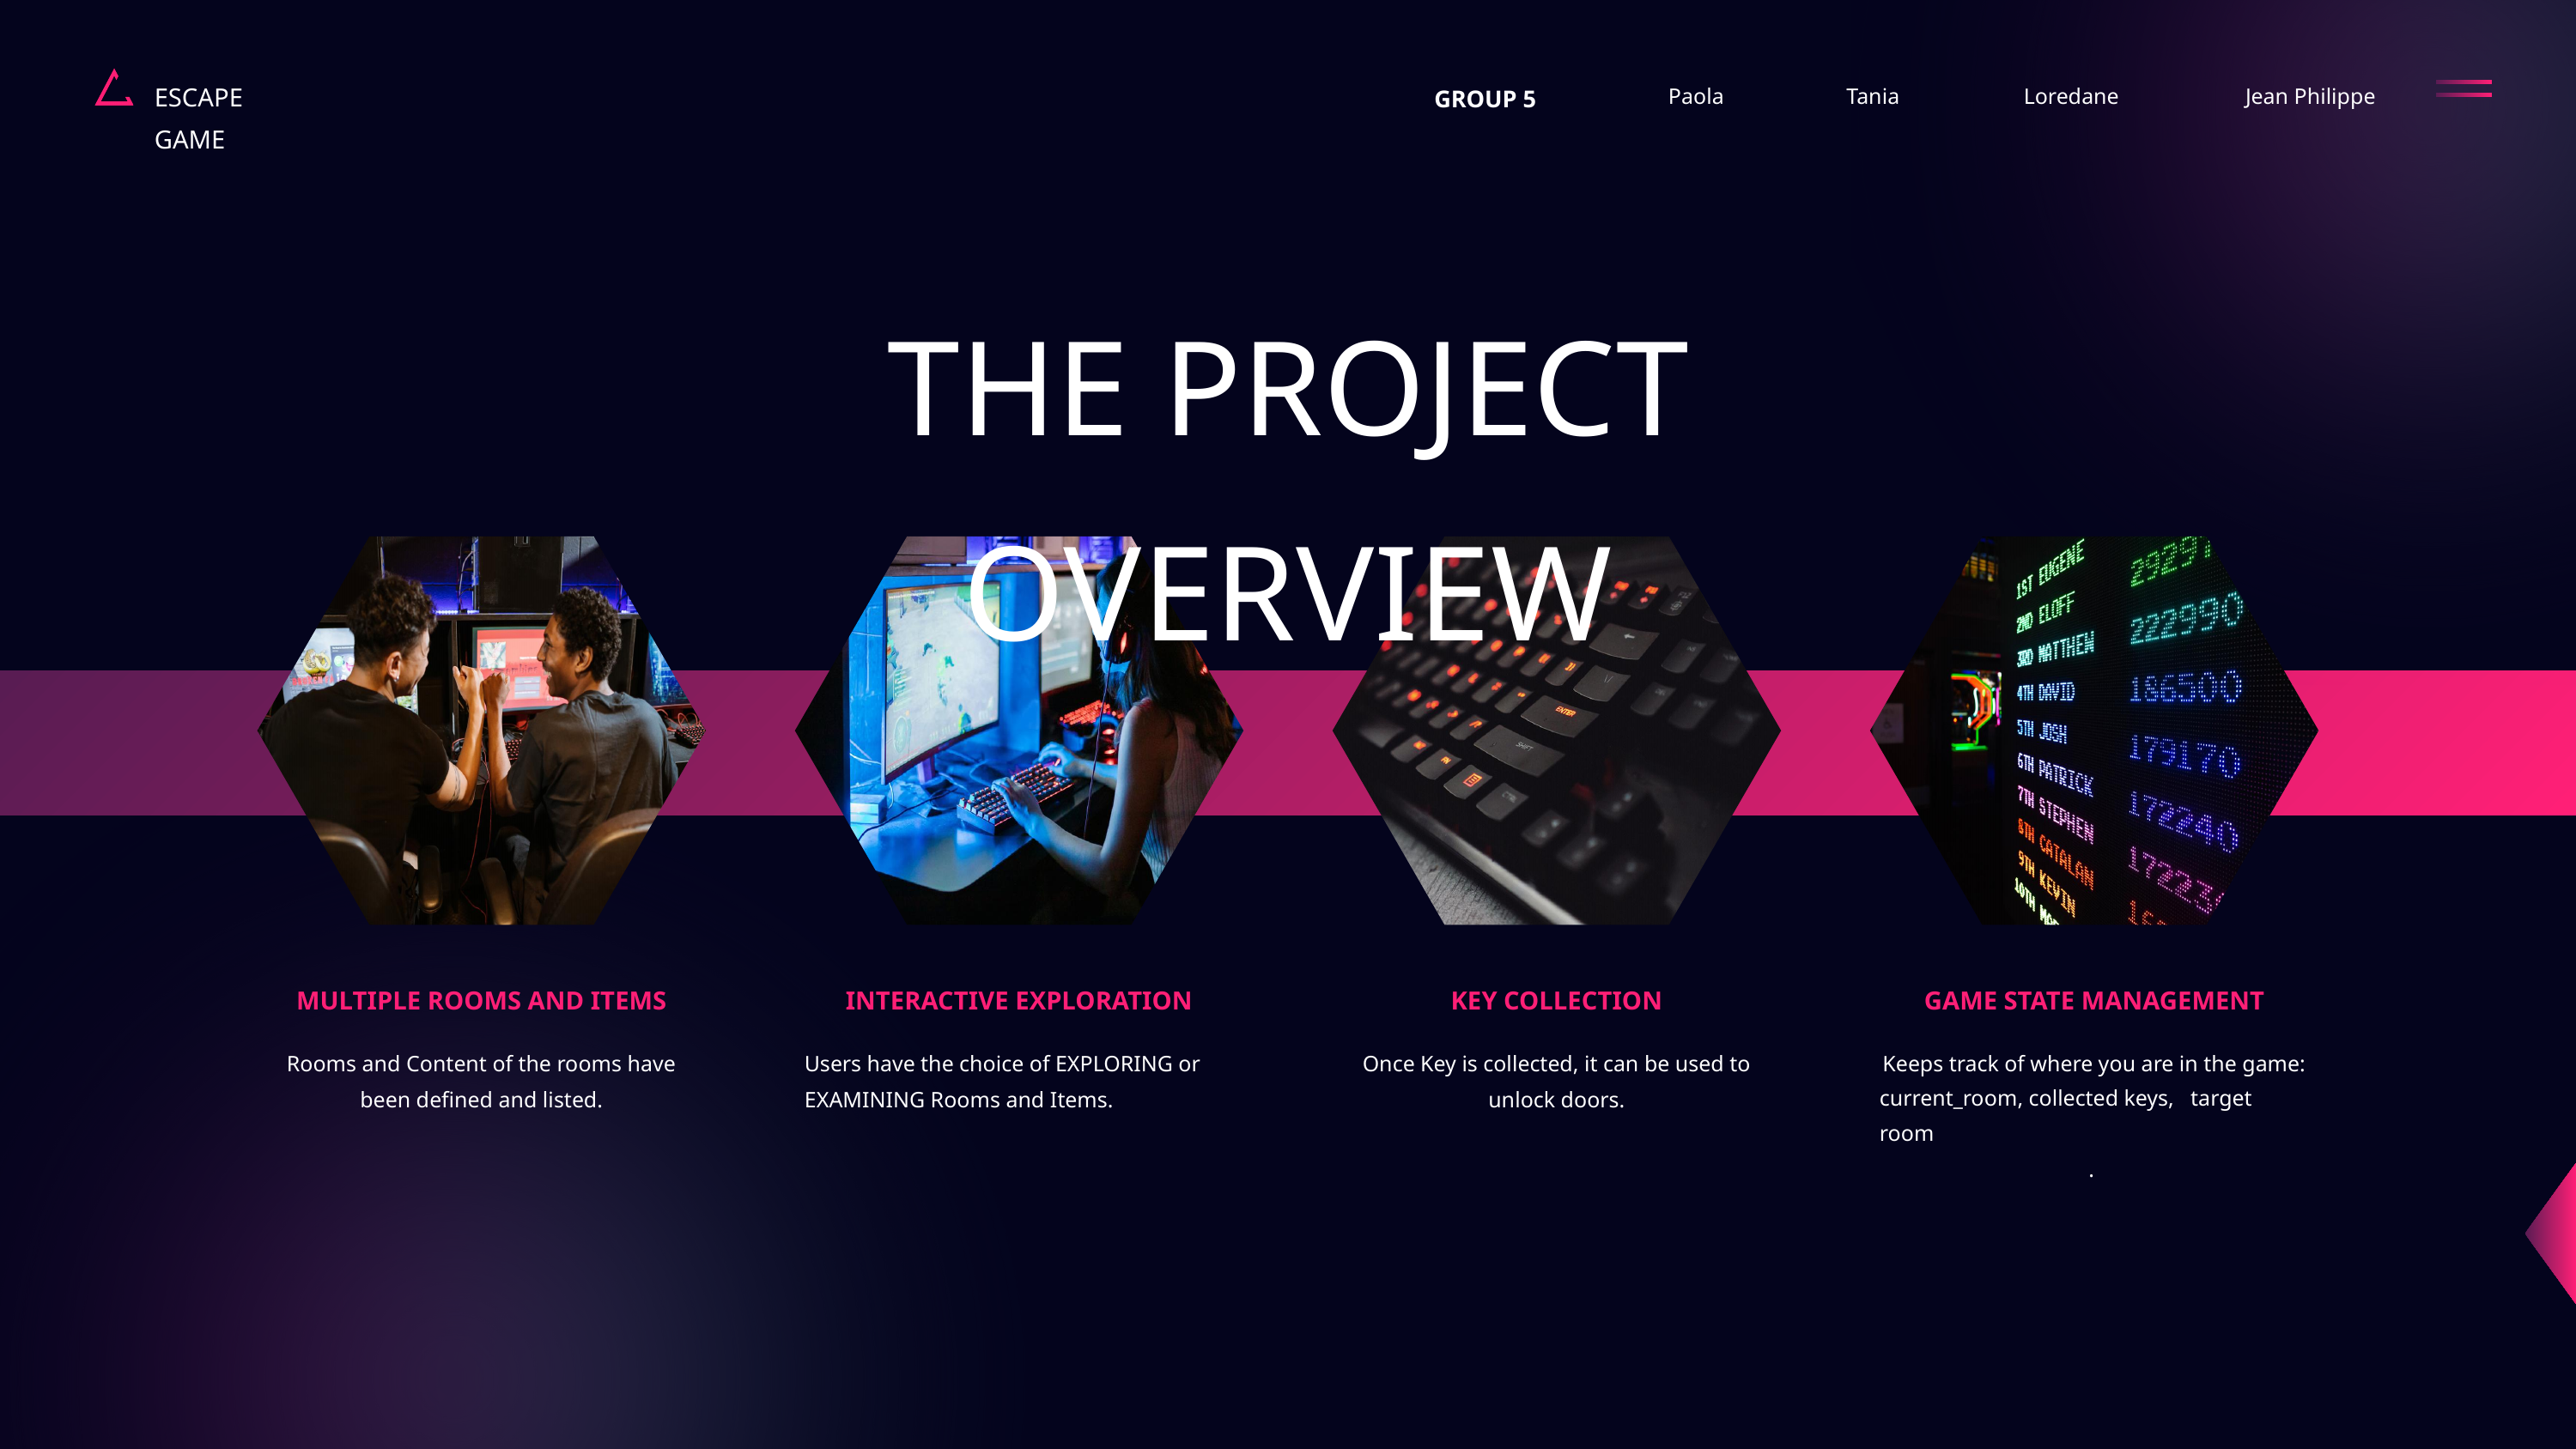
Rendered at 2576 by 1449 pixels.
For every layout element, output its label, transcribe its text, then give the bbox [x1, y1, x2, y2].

text_box [94, 68, 134, 106]
text_box MULTIPLE ROOMS AND ITEMS [289, 973, 675, 1016]
text_box Once Key is collected, it can be used to unlock doors. [1341, 1040, 1772, 1113]
text_box INTERACTIVE EXPLORATION [826, 973, 1212, 1016]
text_box Rooms and Content of the rooms have been defined and listed. [266, 1040, 696, 1113]
text_box Tania [1846, 72, 1904, 109]
text_box KEY COLLECTION [1364, 973, 1750, 1016]
text_box Jean Philippe [2245, 72, 2377, 109]
text_box GAME STATE MANAGEMENT [1901, 973, 2287, 1016]
text_box Paola [1668, 72, 1726, 109]
text_box GROUP 5 [1434, 73, 1548, 112]
text_box Keeps track of where you are in the game: current_room, collected keys, target room . [1879, 1040, 2310, 1182]
text_box THE PROJECT OVERVIEW [688, 257, 1887, 668]
text_box [2524, 1163, 2576, 1304]
text_box [0, 0, 2576, 1449]
text_box Loredane [2023, 72, 2125, 109]
text_box Users have the choice of EXPLORING or EXAMINING Rooms and Items. [804, 1040, 1235, 1113]
text_box ESCAPE GAME [154, 70, 293, 155]
